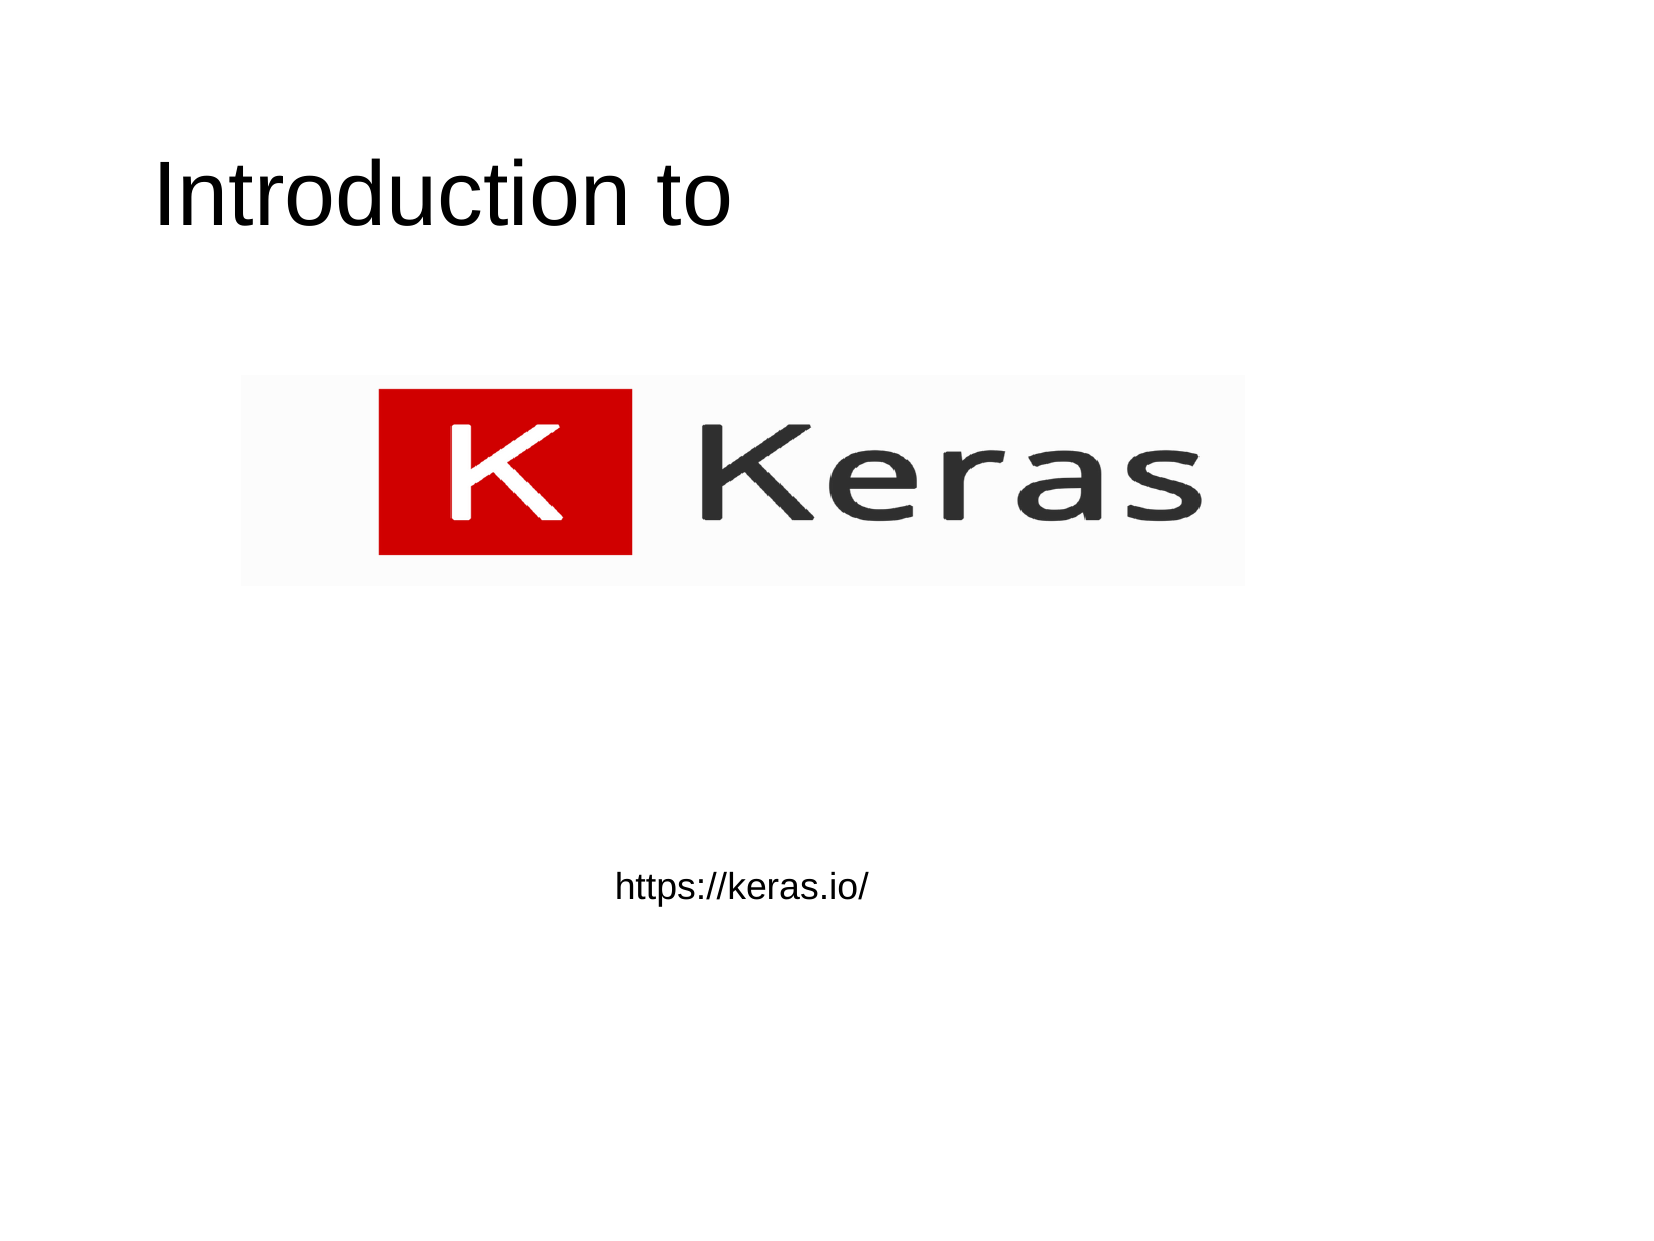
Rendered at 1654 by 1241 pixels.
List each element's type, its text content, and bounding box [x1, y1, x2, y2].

picture [241, 375, 1246, 586]
title Introduction to [41, 90, 871, 298]
text_box https://keras.io/ [600, 858, 884, 916]
